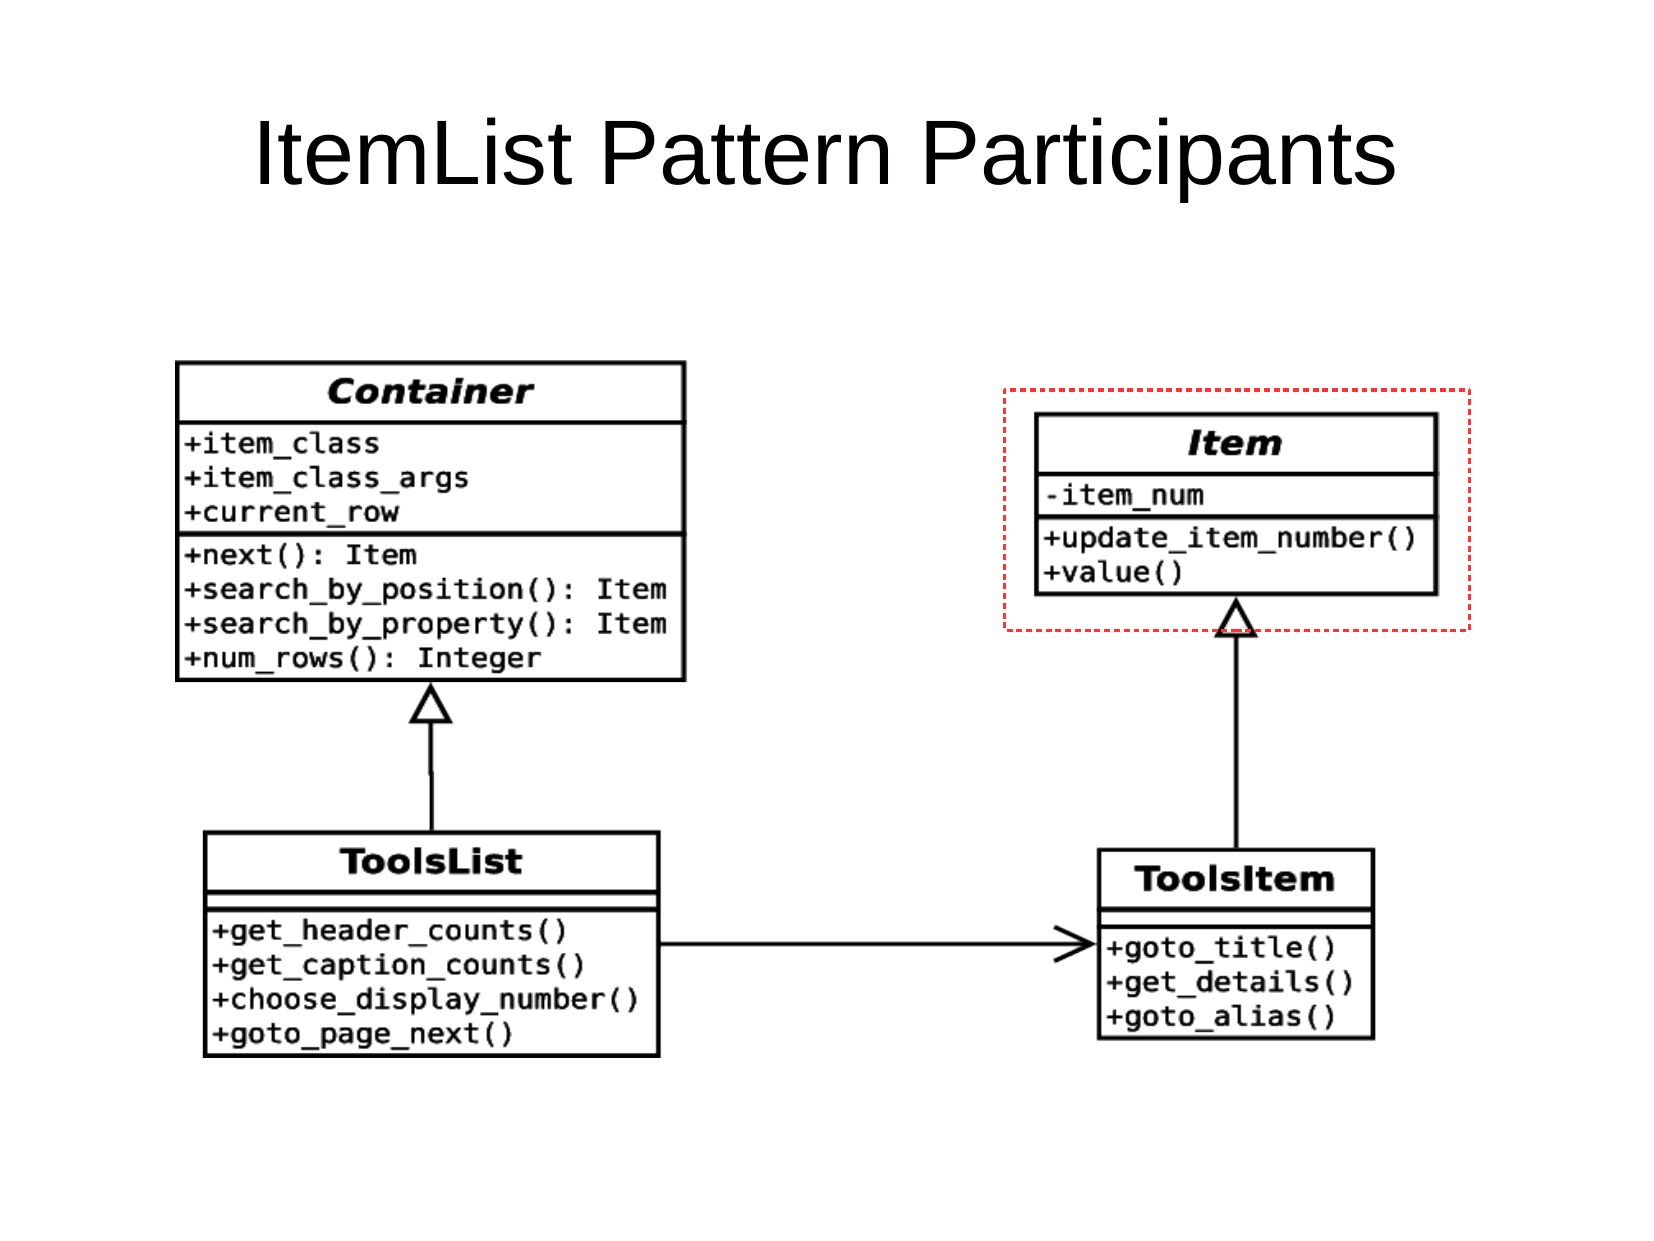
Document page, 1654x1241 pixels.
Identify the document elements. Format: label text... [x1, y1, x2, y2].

title ItemList Pattern Participants [82, 49, 1571, 257]
picture [175, 360, 1440, 1058]
